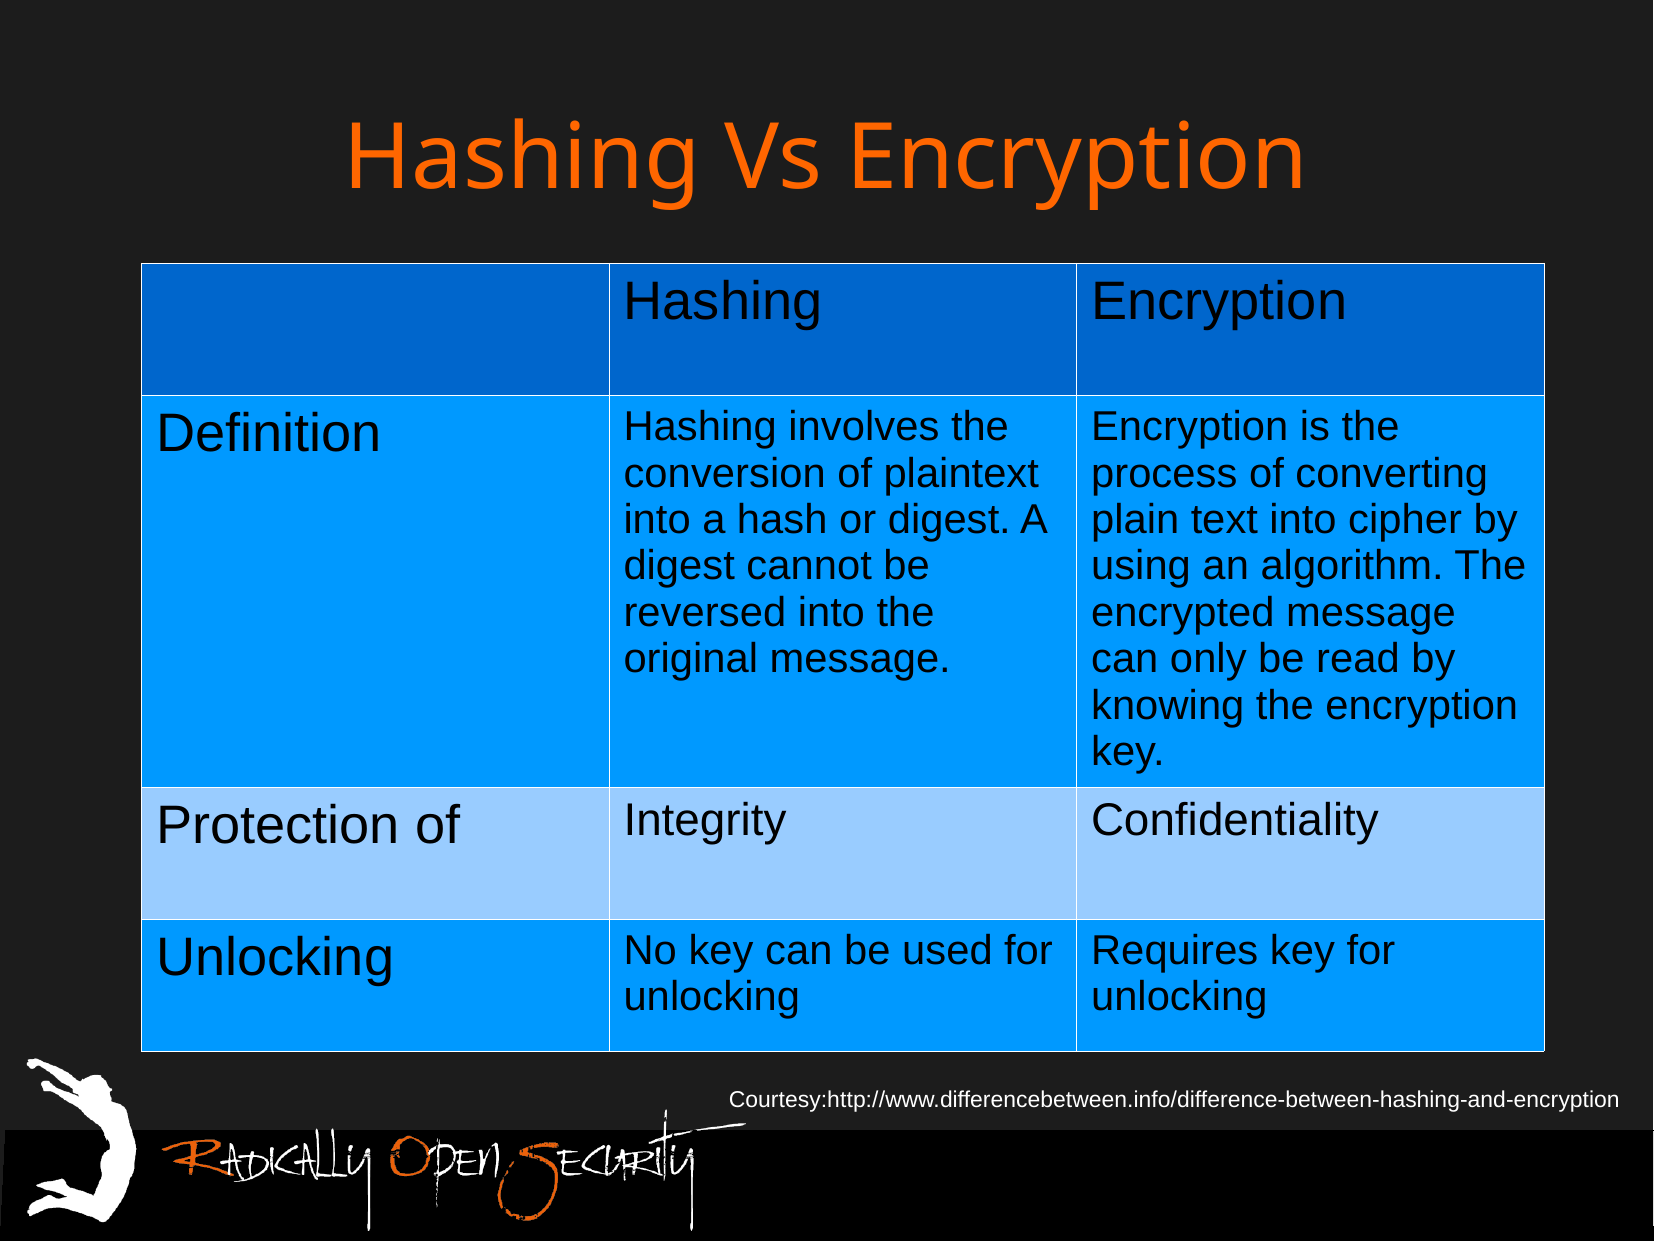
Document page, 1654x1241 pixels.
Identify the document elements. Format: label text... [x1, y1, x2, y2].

picture [0, 1022, 778, 1241]
table_cell Confidentiality [1077, 788, 1544, 919]
table_cell Protection of [142, 788, 609, 919]
table_cell Definition [142, 396, 609, 787]
table_cell Hashing involves the conversion of plaintext into a hash or digest. A digest cannot be reversed into the original message. [610, 396, 1076, 787]
table_header Hashing [610, 264, 1076, 395]
table_cell Requires key for unlocking [1077, 920, 1544, 1051]
table_header [142, 264, 609, 395]
table_cell Unlocking [142, 920, 609, 1051]
table_cell No key can be used for unlocking [610, 920, 1076, 1051]
table_header Encryption [1077, 264, 1544, 395]
text_box Courtesy:http://www.differencebetween.info/difference-between-hashing-and-encryption [714, 1078, 1642, 1122]
table_cell Integrity [610, 788, 1076, 919]
title Hashing Vs Encryption [82, 49, 1571, 257]
table_cell Encryption is the process of converting plain text into cipher by using an algorithm. The encrypted message can only be read by knowing the encryption key. [1077, 396, 1544, 787]
